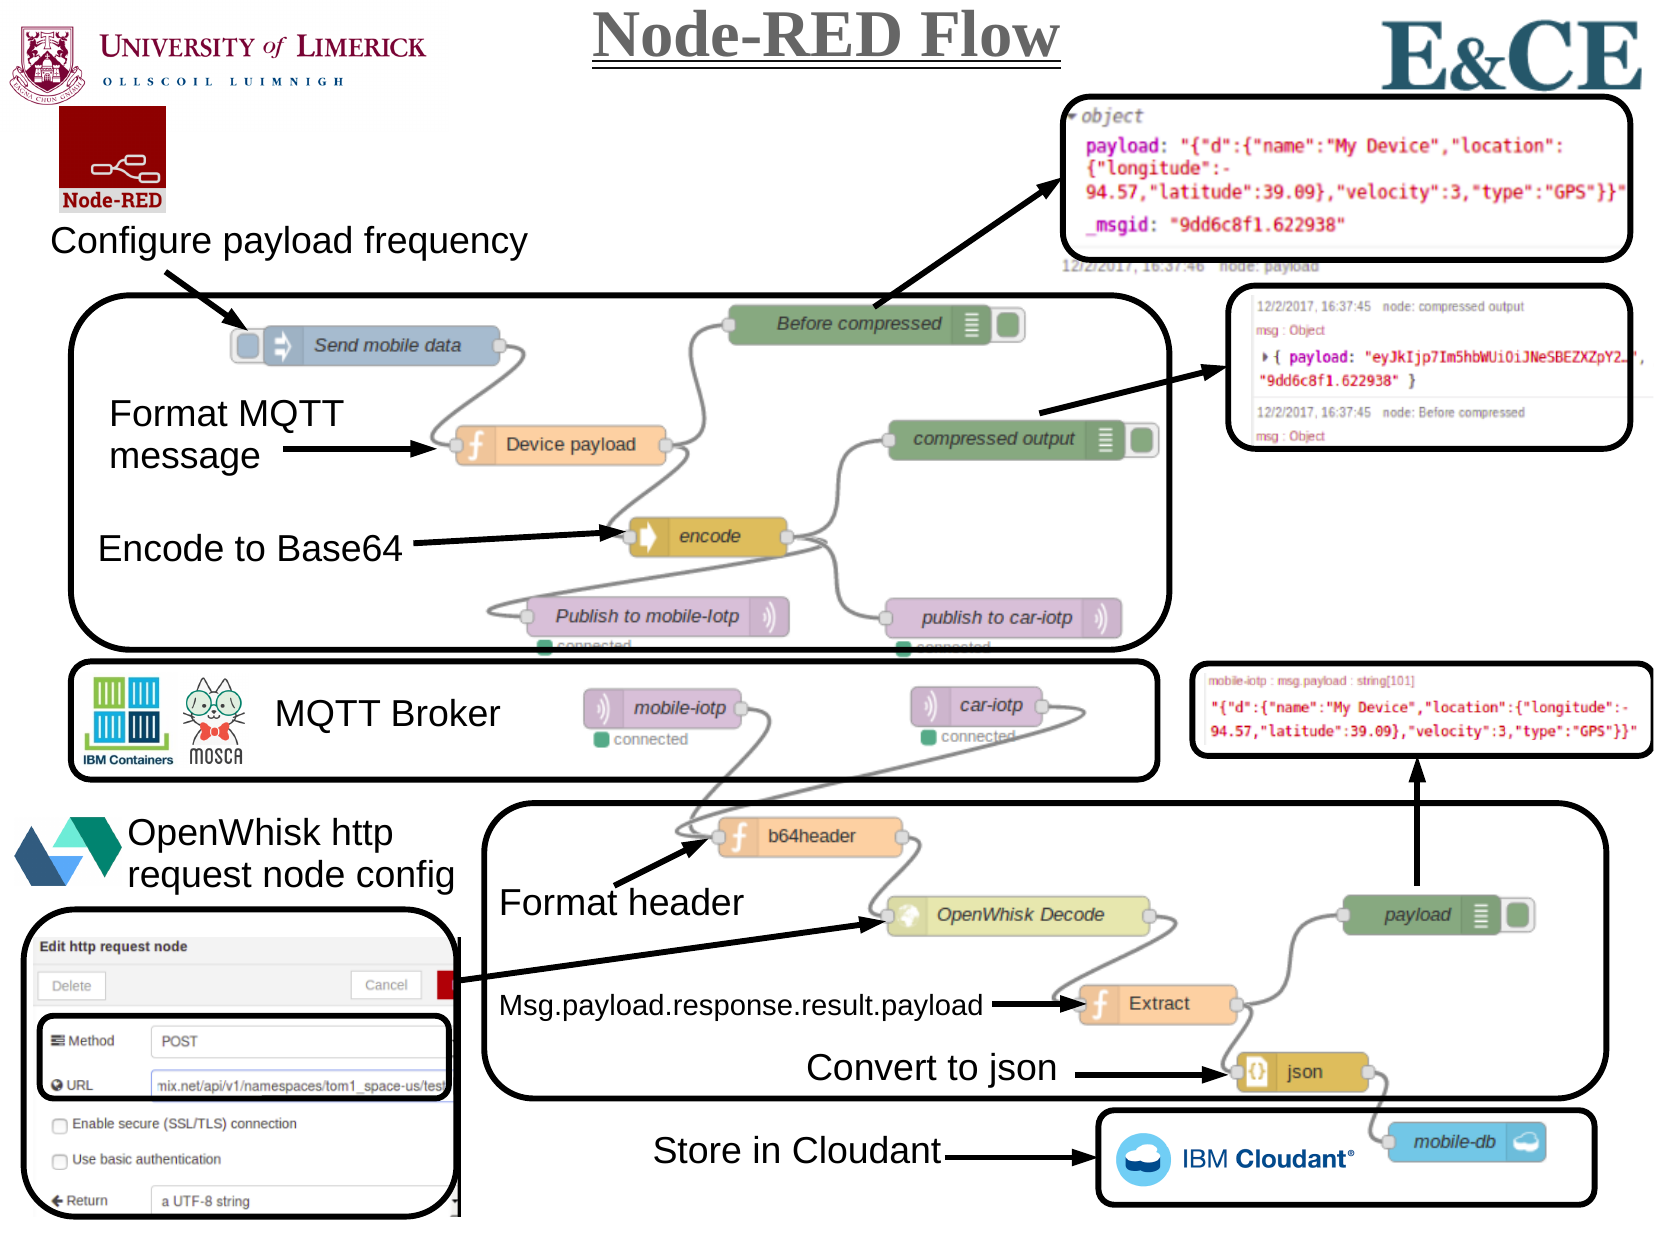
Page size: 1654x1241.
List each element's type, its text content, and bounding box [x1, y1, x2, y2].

text_box [70, 295, 1170, 650]
picture [227, 295, 1654, 1170]
picture [1062, 106, 1068, 122]
picture [14, 817, 112, 886]
text_box [484, 803, 1607, 1099]
picture [413, 937, 1107, 1217]
text_box Msg.payload.response.result.payload [484, 981, 1063, 1029]
title Node-RED Flow [82, 0, 1571, 93]
picture [33, 1197, 67, 1217]
picture [180, 673, 249, 768]
text_box [1062, 96, 1631, 260]
text_box Format header [484, 874, 768, 945]
text_box OpenWhisk http request node config [112, 804, 497, 945]
text_box Configure payload frequency [35, 212, 556, 312]
picture [1062, 234, 1631, 279]
text_box MQTT Broker [259, 685, 686, 784]
text_box [1228, 285, 1631, 449]
picture [1370, 0, 1649, 119]
picture [0, 0, 449, 213]
picture [77, 672, 178, 768]
text_box Store in Cloudant [637, 1122, 981, 1193]
picture [1204, 673, 1642, 745]
text_box [1098, 1110, 1595, 1205]
text_box Convert to json [791, 1039, 1134, 1111]
text_box [23, 909, 457, 1217]
text_box [1192, 663, 1654, 756]
text_box [70, 661, 1158, 780]
